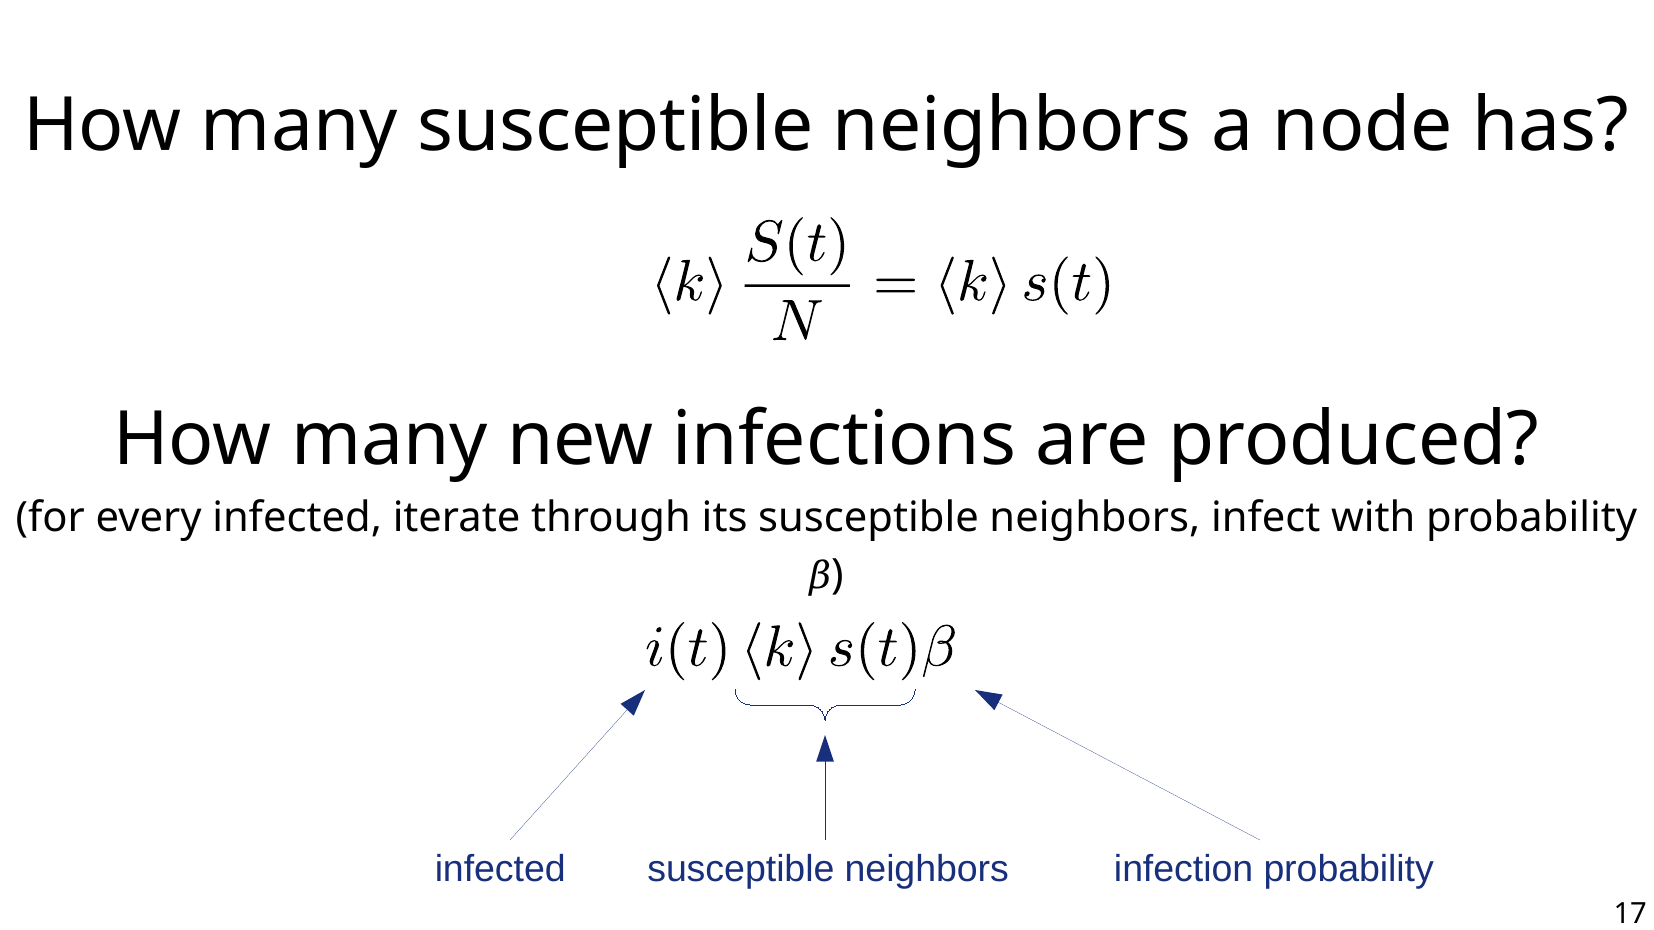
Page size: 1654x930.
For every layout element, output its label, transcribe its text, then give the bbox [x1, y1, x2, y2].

text_box [650, 217, 1115, 341]
title How many susceptible neighbors a node has? [0, 0, 1653, 243]
text_box [644, 622, 958, 681]
text_box infection probability [1099, 840, 1515, 897]
text_box susceptible neighbors [632, 840, 1048, 897]
text_box infected [420, 840, 581, 897]
title How many new infections are produced? (for every infected, iterate through its susceptible neighbors, infect with probability β) [0, 427, 1653, 558]
